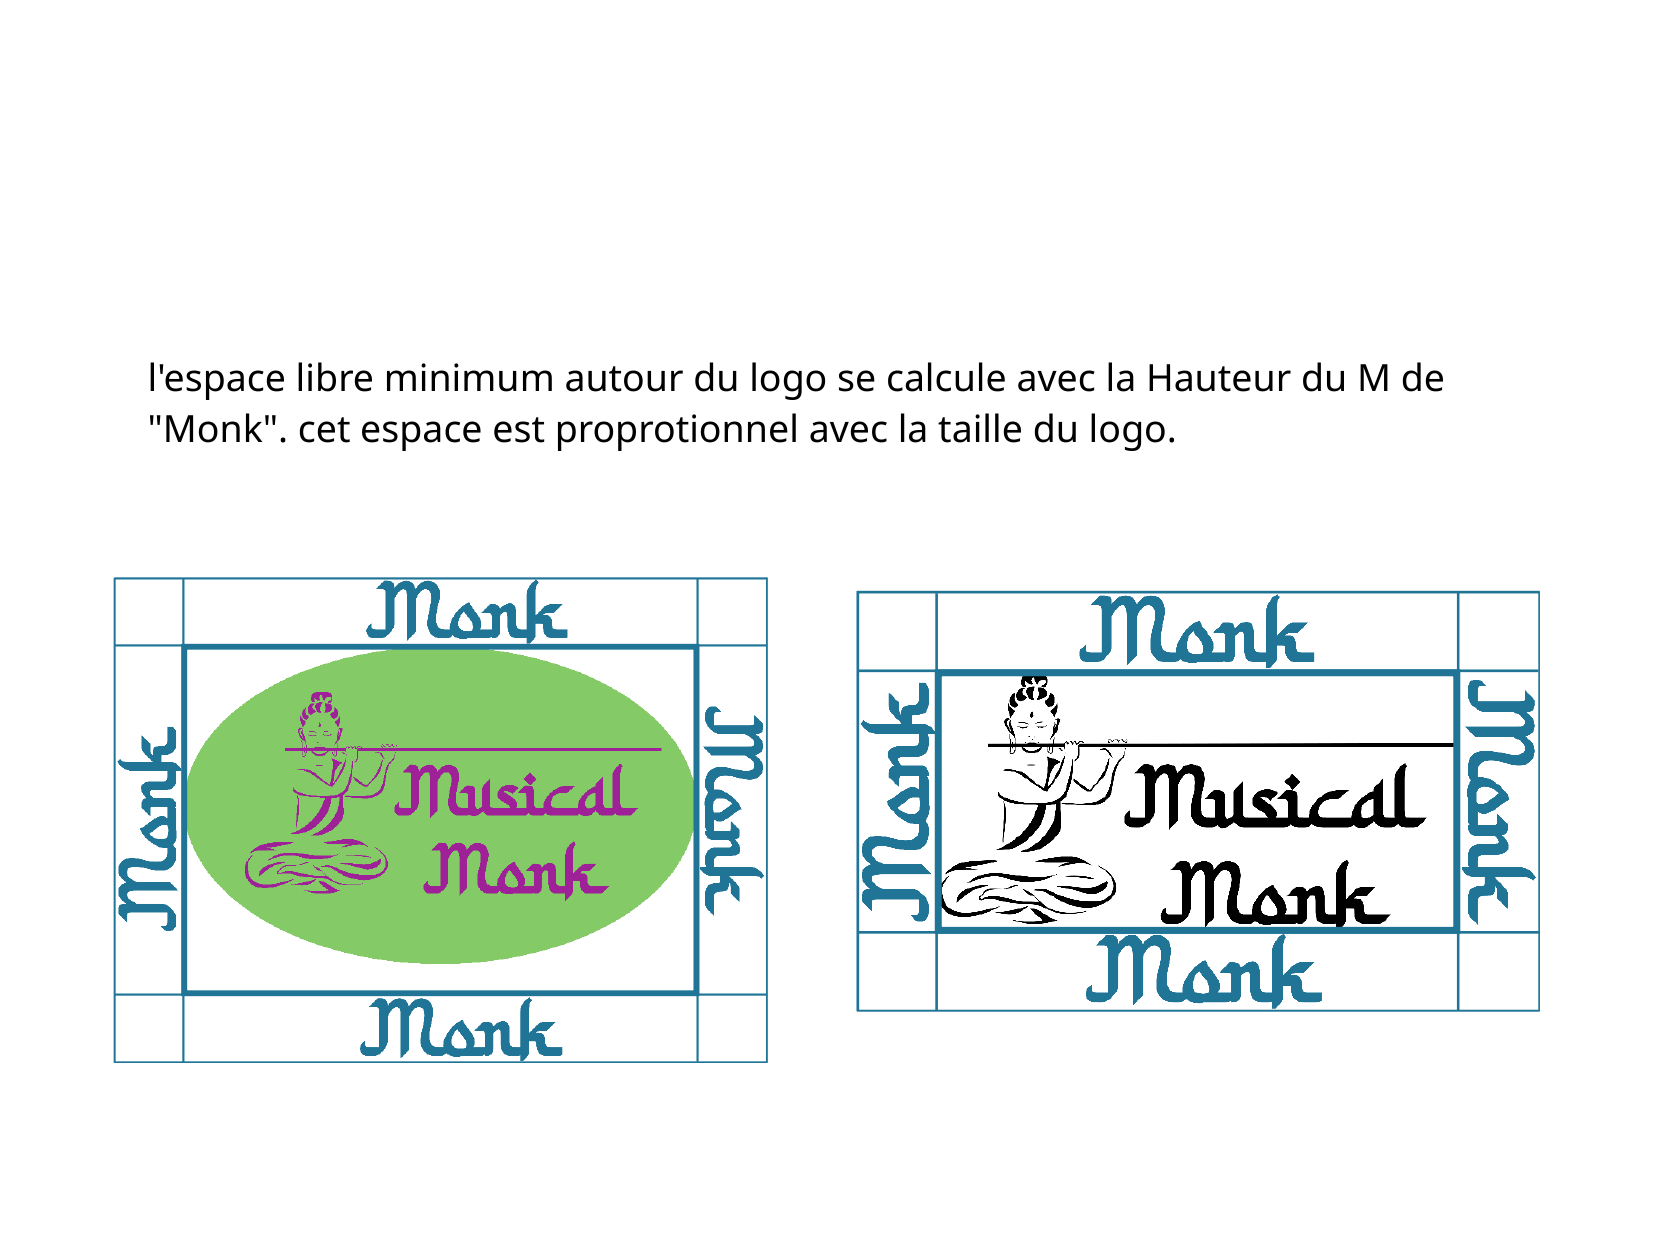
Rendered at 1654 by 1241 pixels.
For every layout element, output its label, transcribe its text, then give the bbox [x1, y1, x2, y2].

text_box l'espace libre minimum autour du logo se calcule avec la Hauteur du M de "Monk". cet espace est proprotionnel avec la taille du logo. [132, 343, 1521, 450]
picture [856, 590, 1540, 1012]
picture [113, 577, 768, 1063]
